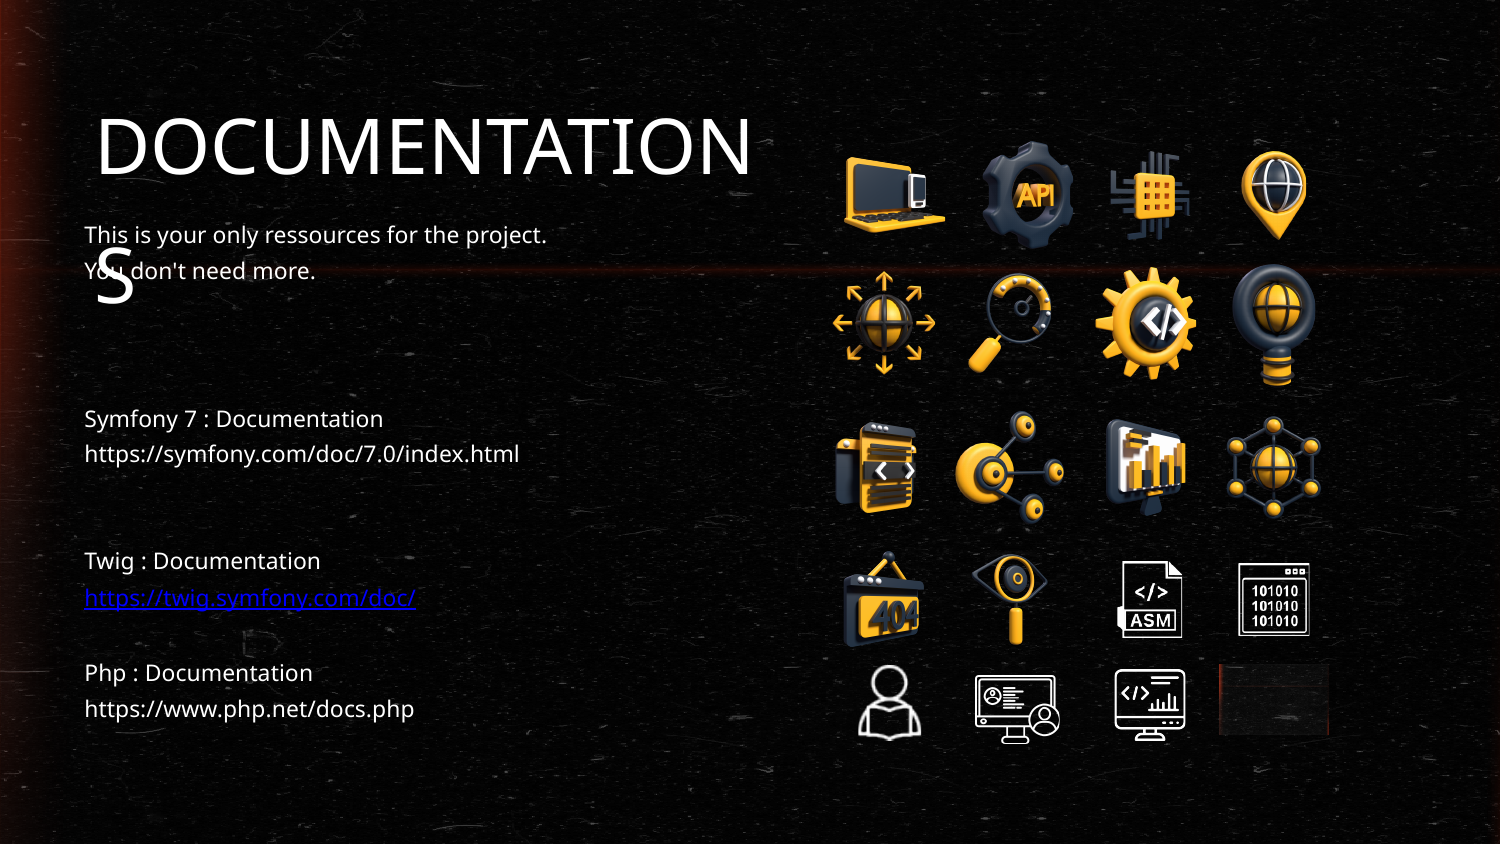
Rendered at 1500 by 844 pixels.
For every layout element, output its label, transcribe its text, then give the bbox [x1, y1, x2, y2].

text_box DOCUMENTATIONS [94, 60, 764, 320]
text_box [0, 0, 1500, 844]
text_box Symfony 7 : Documentation https://symfony.com/doc/7.0/index.html Twig : Documentation https://twig.symfony.com/doc/ Php : Documentation https://www.php.net/docs.php [84, 395, 544, 722]
text_box This is your only ressources for the project. You don't need more. [84, 212, 582, 592]
